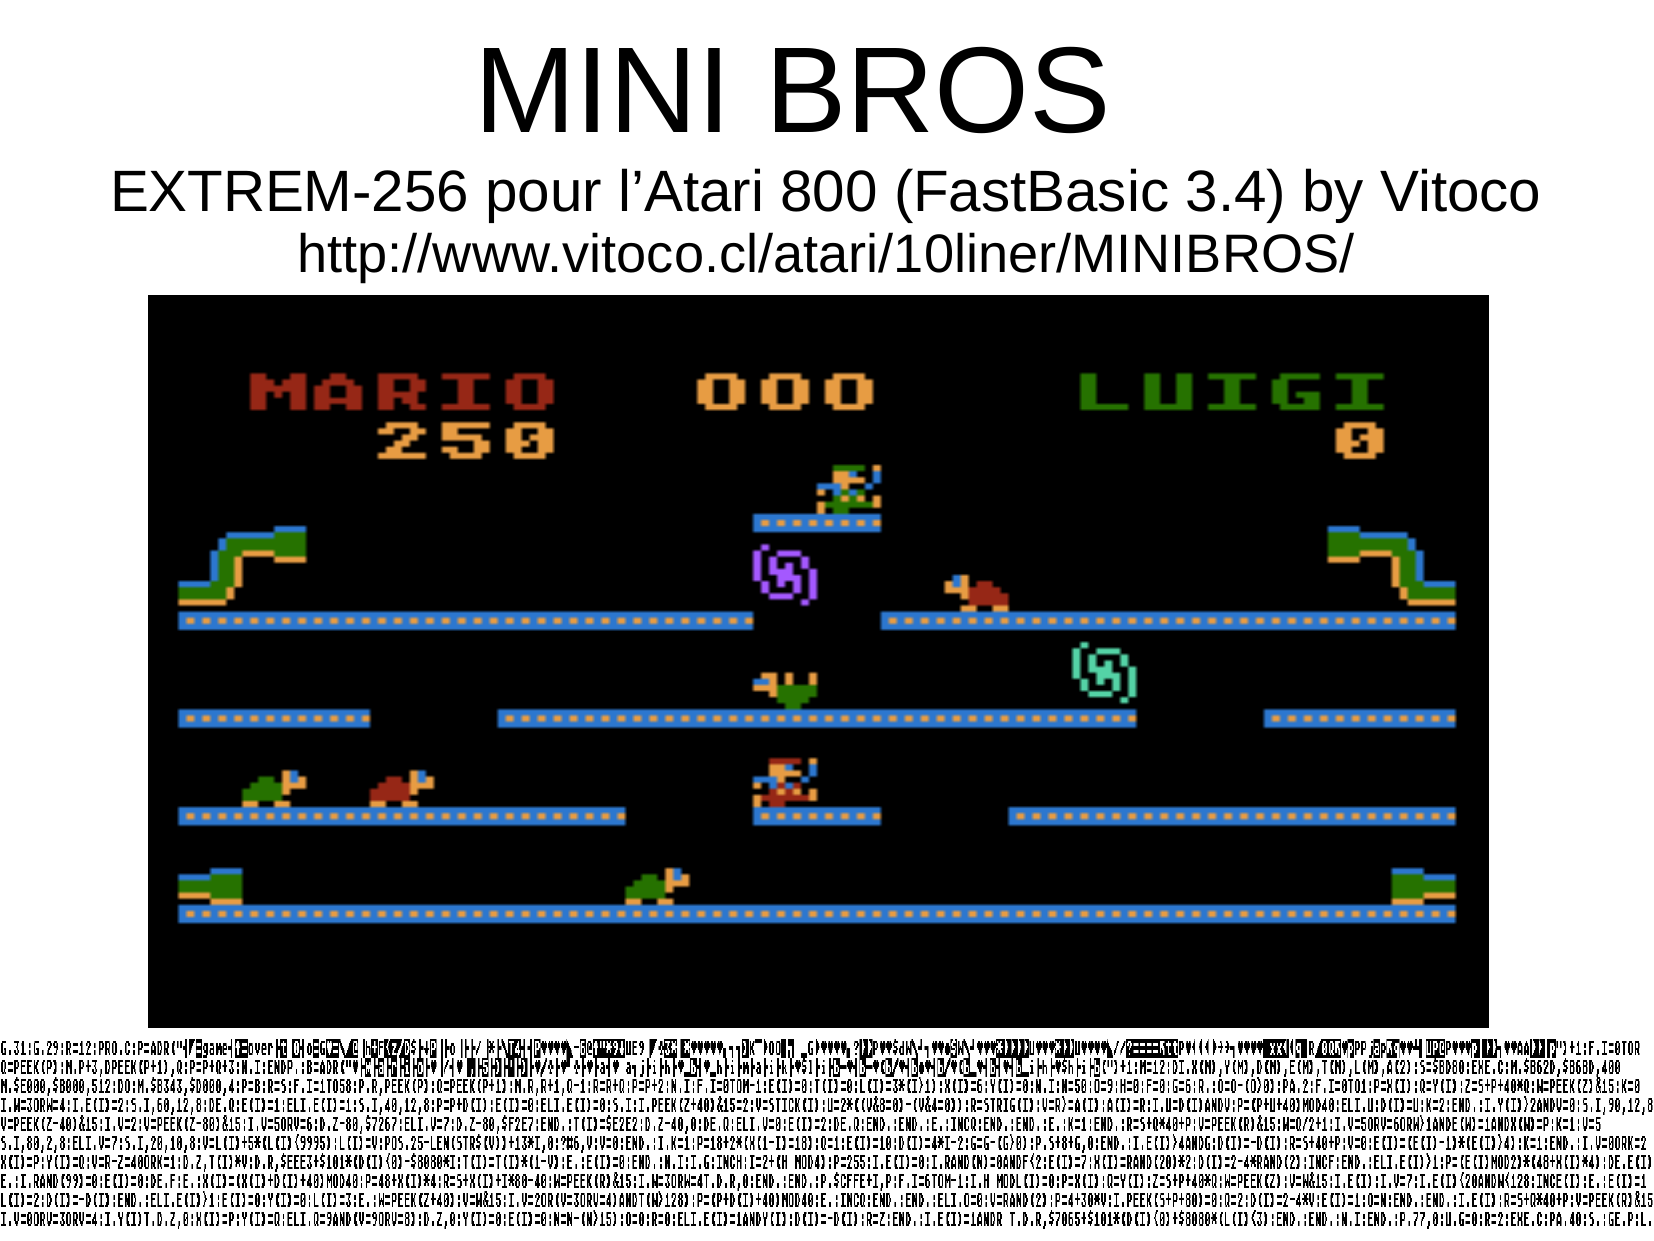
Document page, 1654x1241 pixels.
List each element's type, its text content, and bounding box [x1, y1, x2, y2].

picture [148, 295, 1489, 1028]
picture [0, 1039, 1654, 1229]
title MINI BROS EXTREM-256 pour l’Atari 800 (FastBasic 3.4) by Vitoco http://www.vitoco.cl/atari/10liner/MINIBROS/ [82, 0, 1571, 320]
